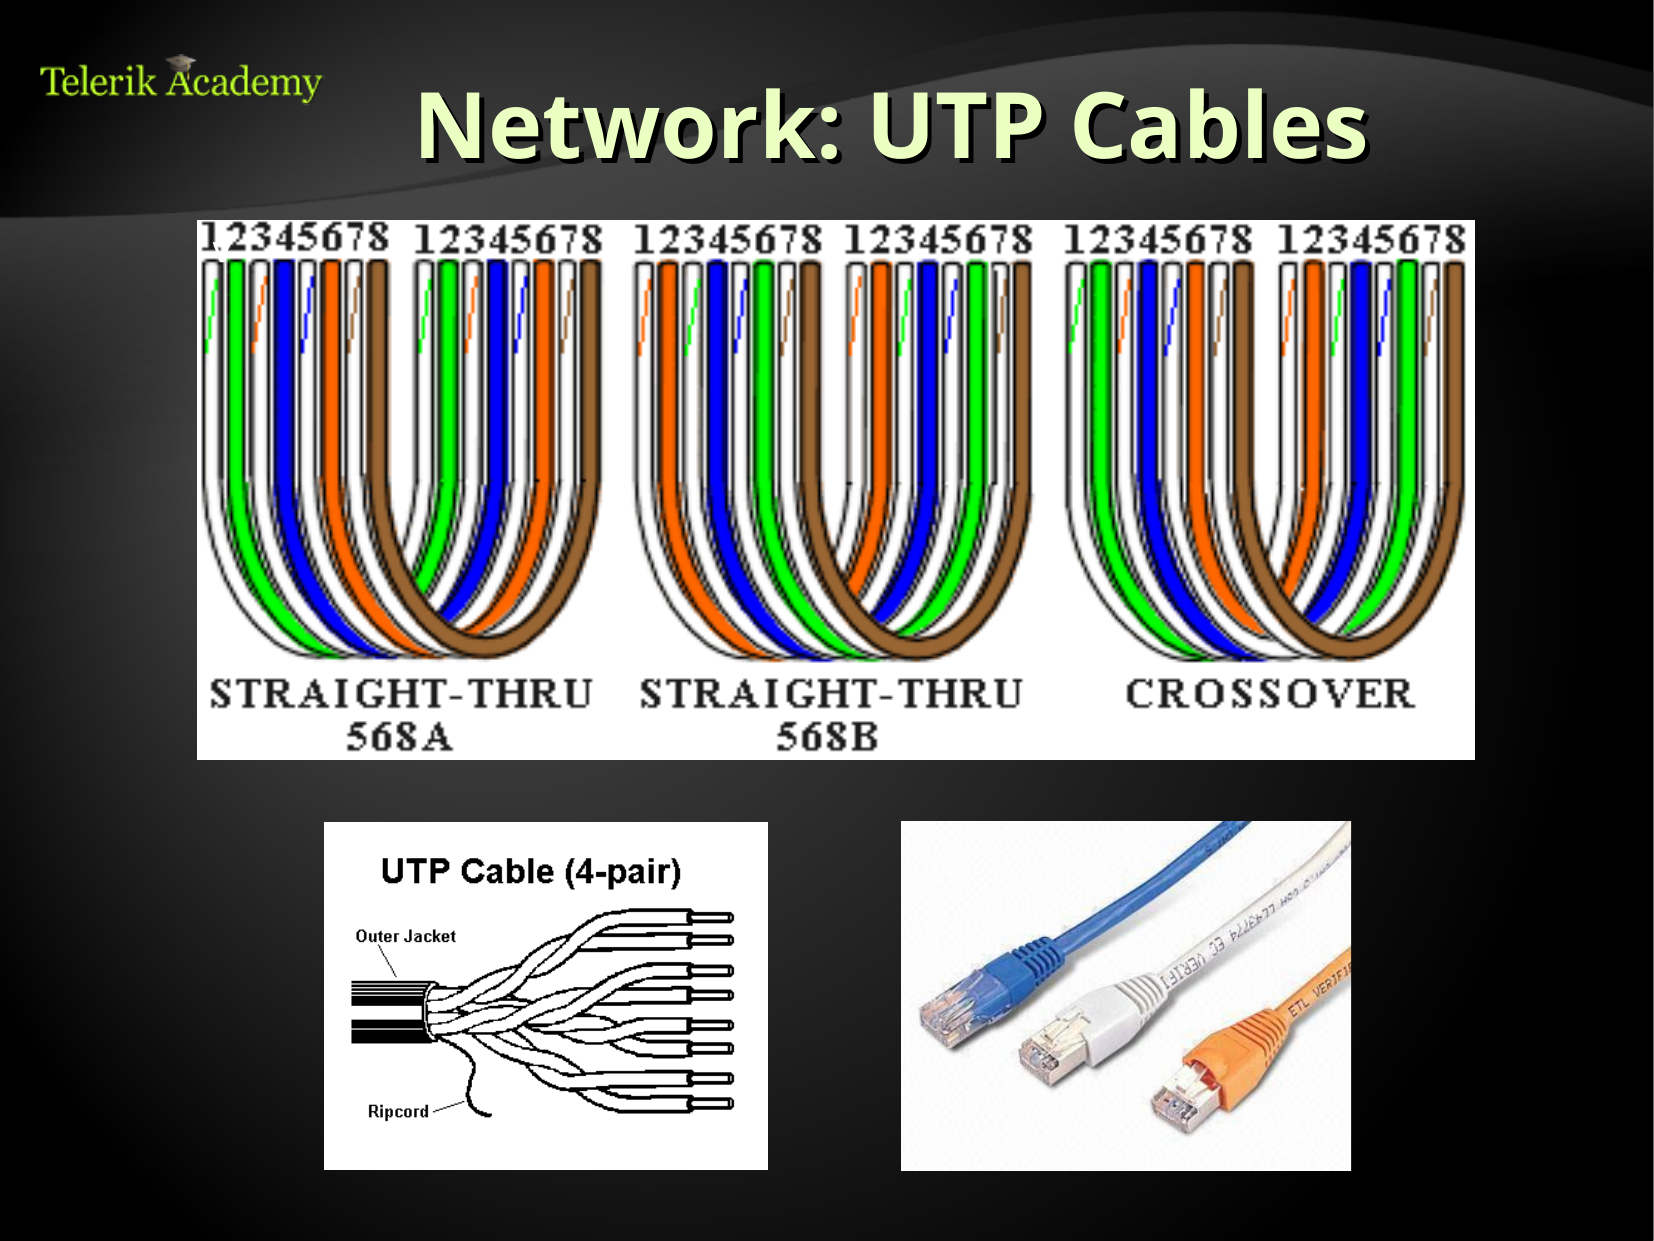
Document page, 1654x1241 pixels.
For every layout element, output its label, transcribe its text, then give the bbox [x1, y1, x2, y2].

title Network: UTP Cables [147, 19, 1636, 227]
picture [0, 0, 1654, 1241]
